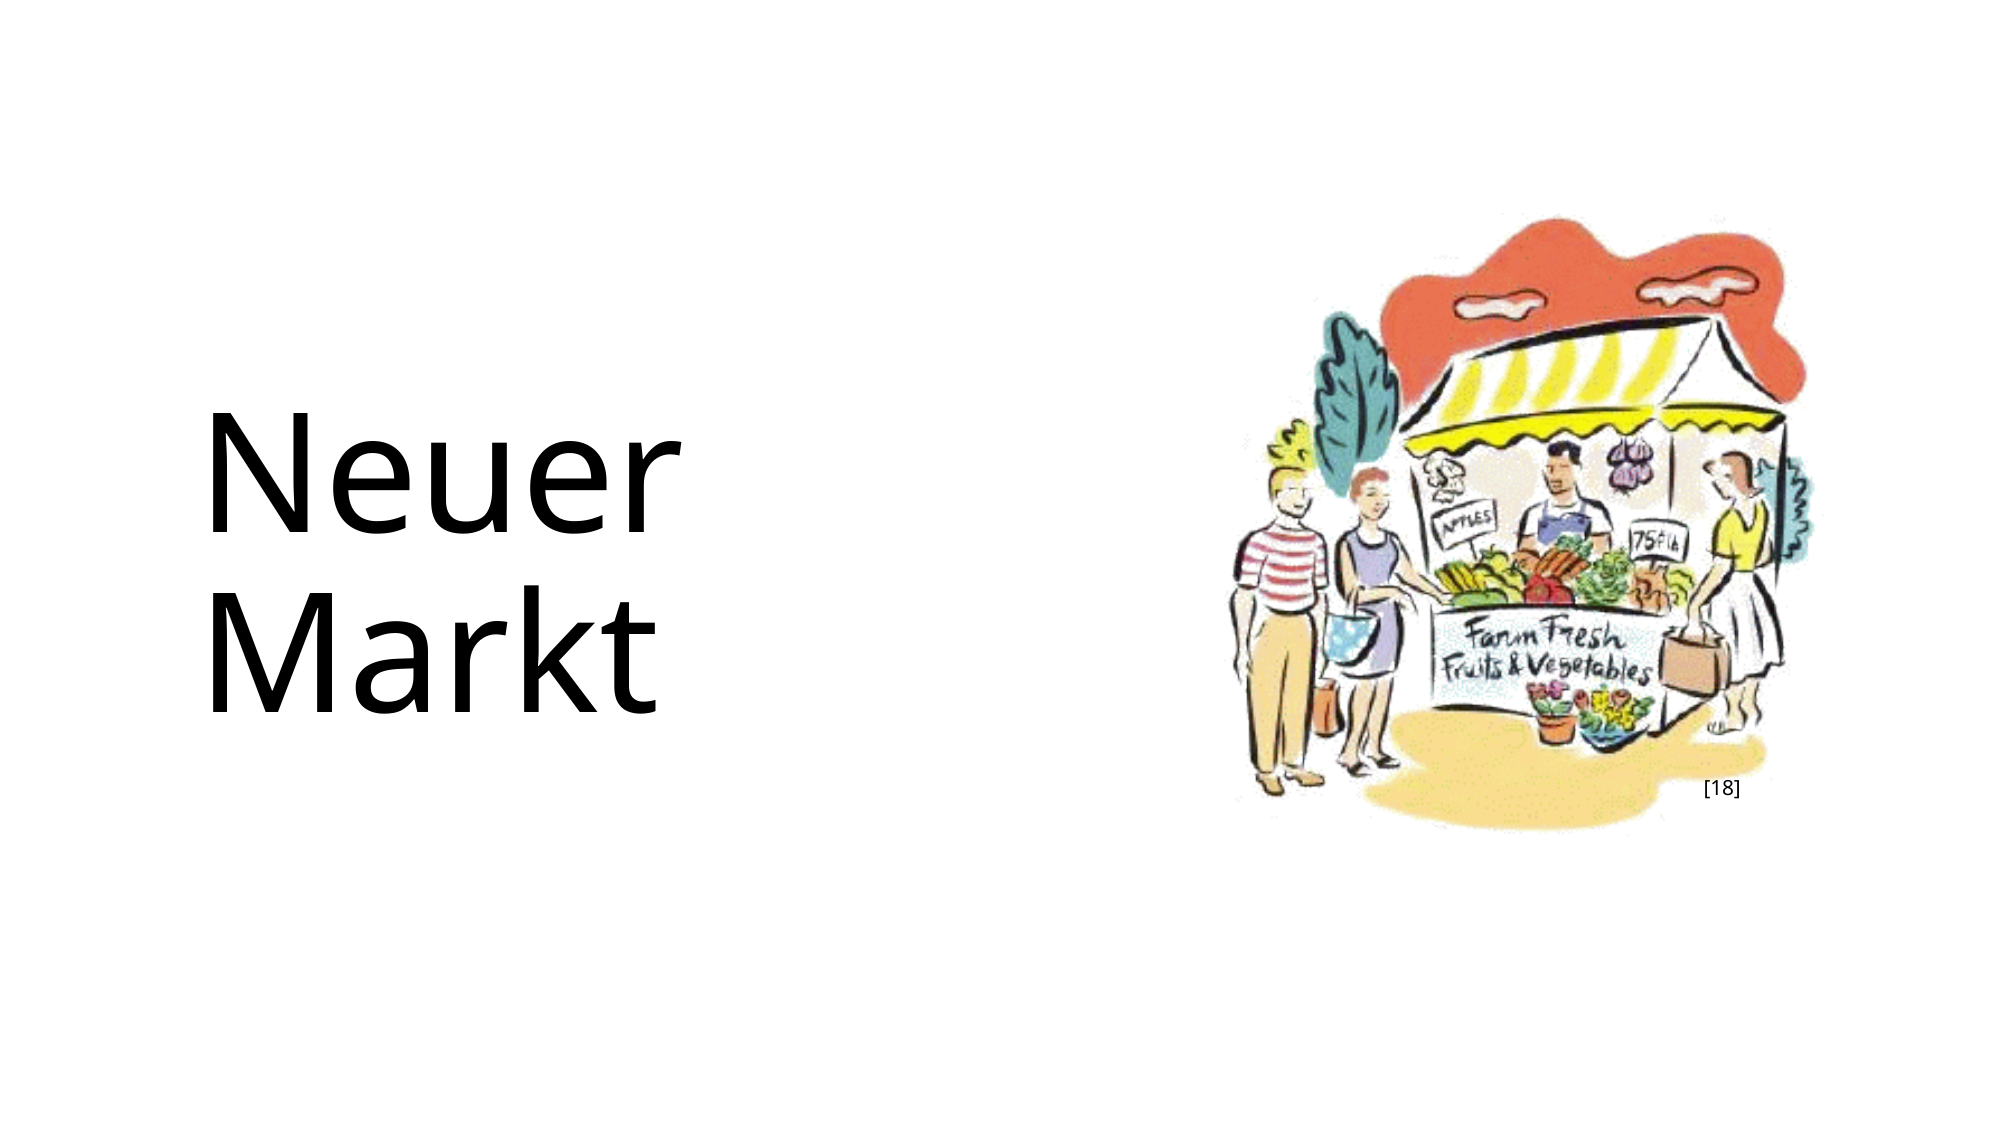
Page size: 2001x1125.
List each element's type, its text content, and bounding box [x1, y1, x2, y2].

title [18] [1688, 769, 1784, 804]
title Neuer Markt [182, 381, 1146, 599]
picture [1200, 213, 1829, 839]
